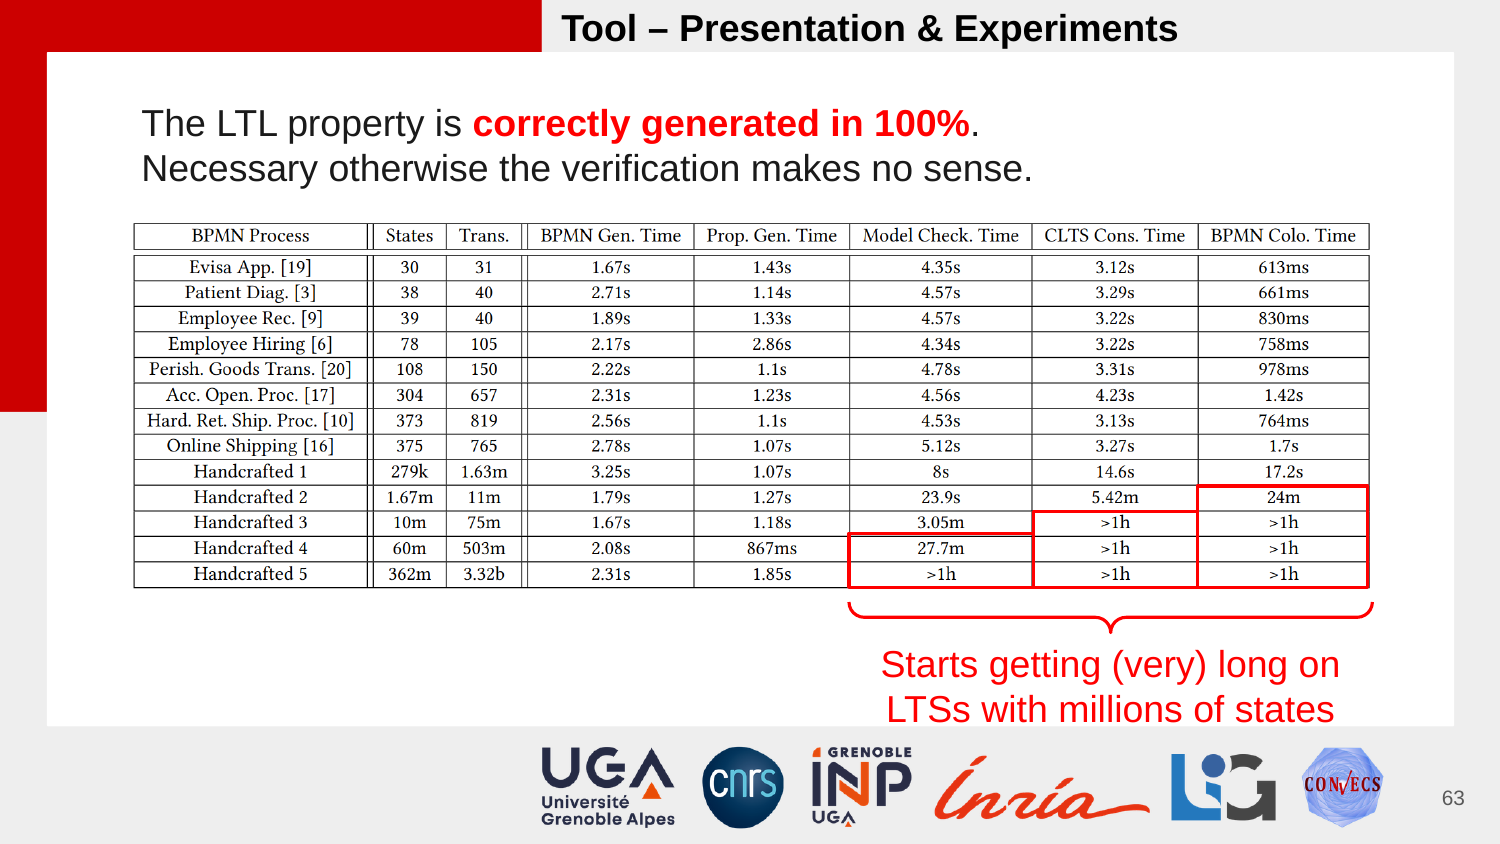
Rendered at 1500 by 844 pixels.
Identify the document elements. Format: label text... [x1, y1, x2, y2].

text_box Tool – Presentation & Experiments [546, 0, 1441, 55]
text_box Starts getting (very) long on LTSs with millions of states [823, 632, 1398, 738]
picture [0, 0, 1500, 844]
slide_number <numéro> [1389, 764, 1480, 830]
text_box The LTL property is correctly generated in 100%. Necessary otherwise the verification makes no sense. [126, 84, 1345, 189]
